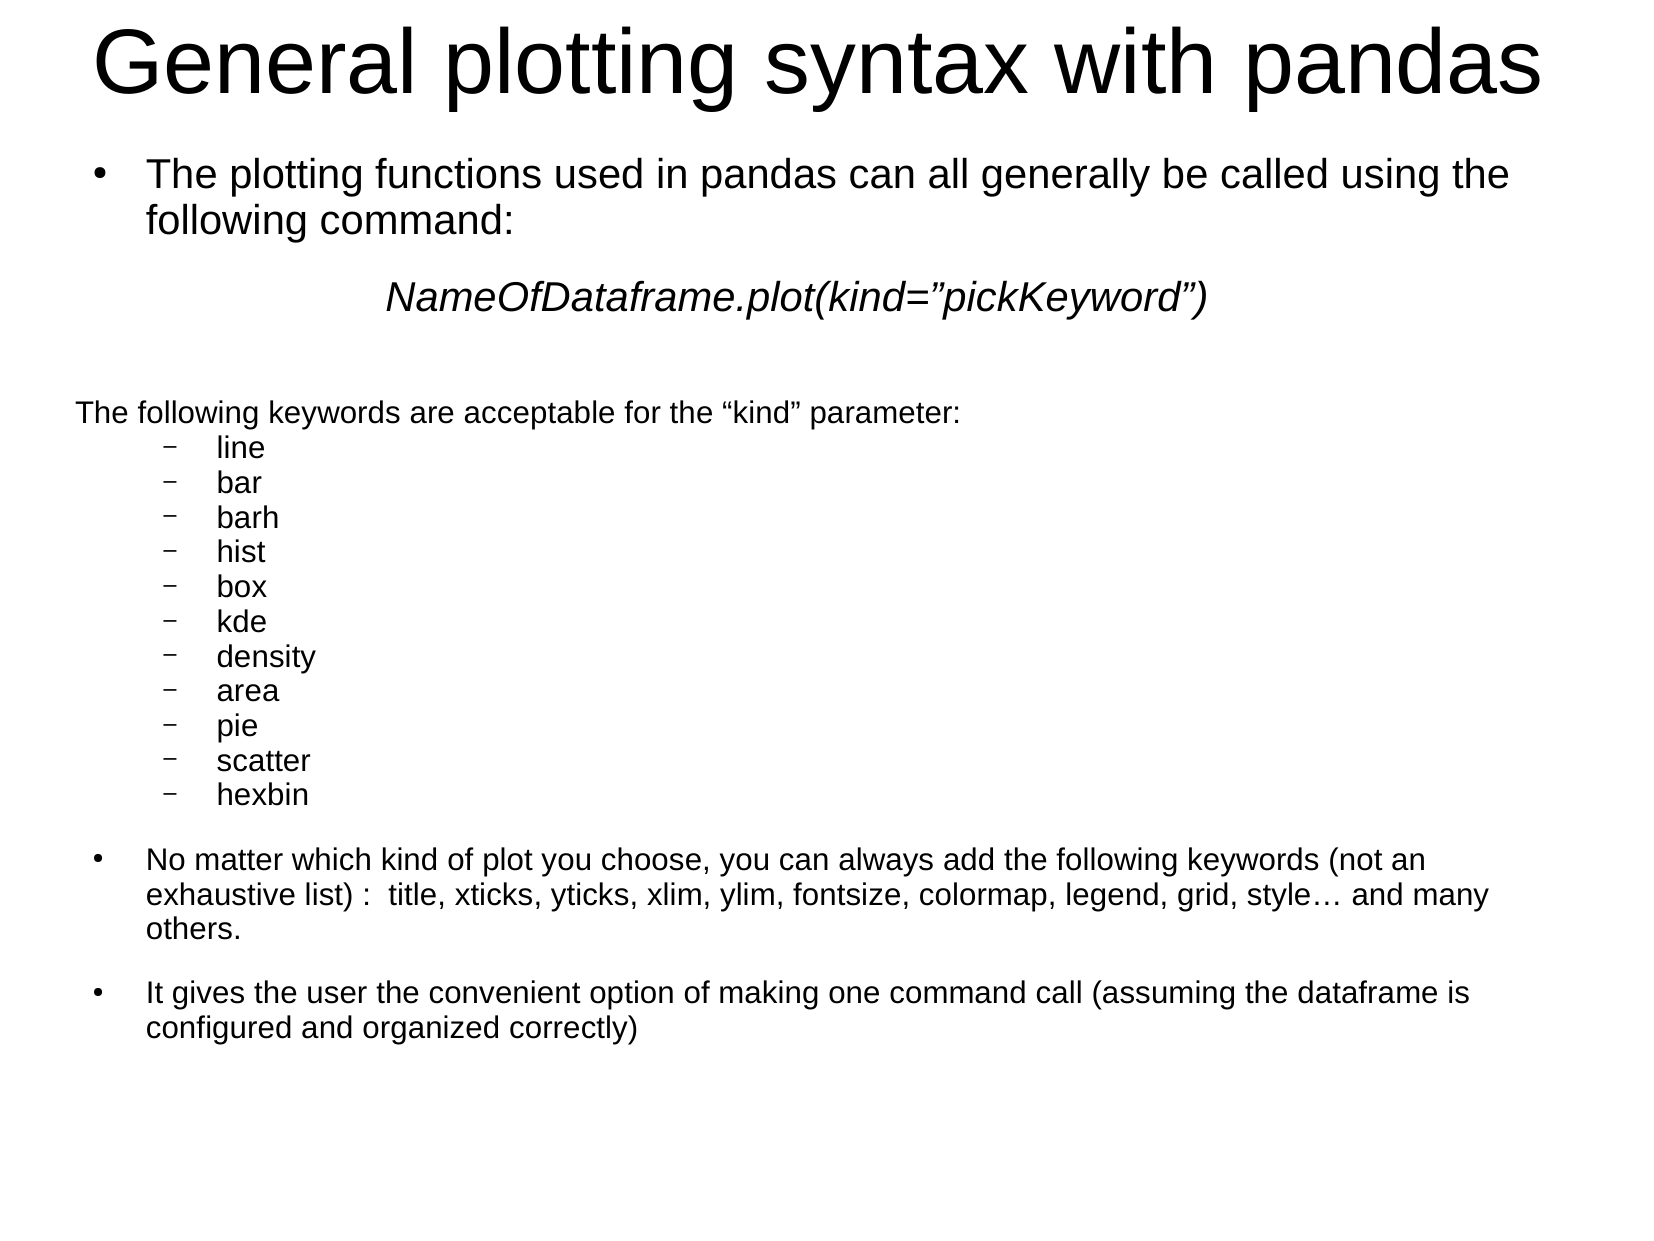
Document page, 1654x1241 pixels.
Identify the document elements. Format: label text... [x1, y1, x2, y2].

list The plotting functions used in pandas can all generally be called using the following command: NameOfDataframe.plot(kind=”pickKeyword”) The following keywords are acceptable for the “kind” parameter: line bar barh hist box kde density area pie scatter hexbin No matter which kind of plot you choose, you can always add the following keywords (not an exhaustive list) : title, xticks, yticks, xlim, ylim, fontsize, colormap, legend, grid, style… and many others. It gives the user the convenient option of making one command call (assuming the dataframe is configured and organized correctly) [75, 150, 1564, 1186]
title General plotting syntax with pandas [75, 0, 1564, 150]
